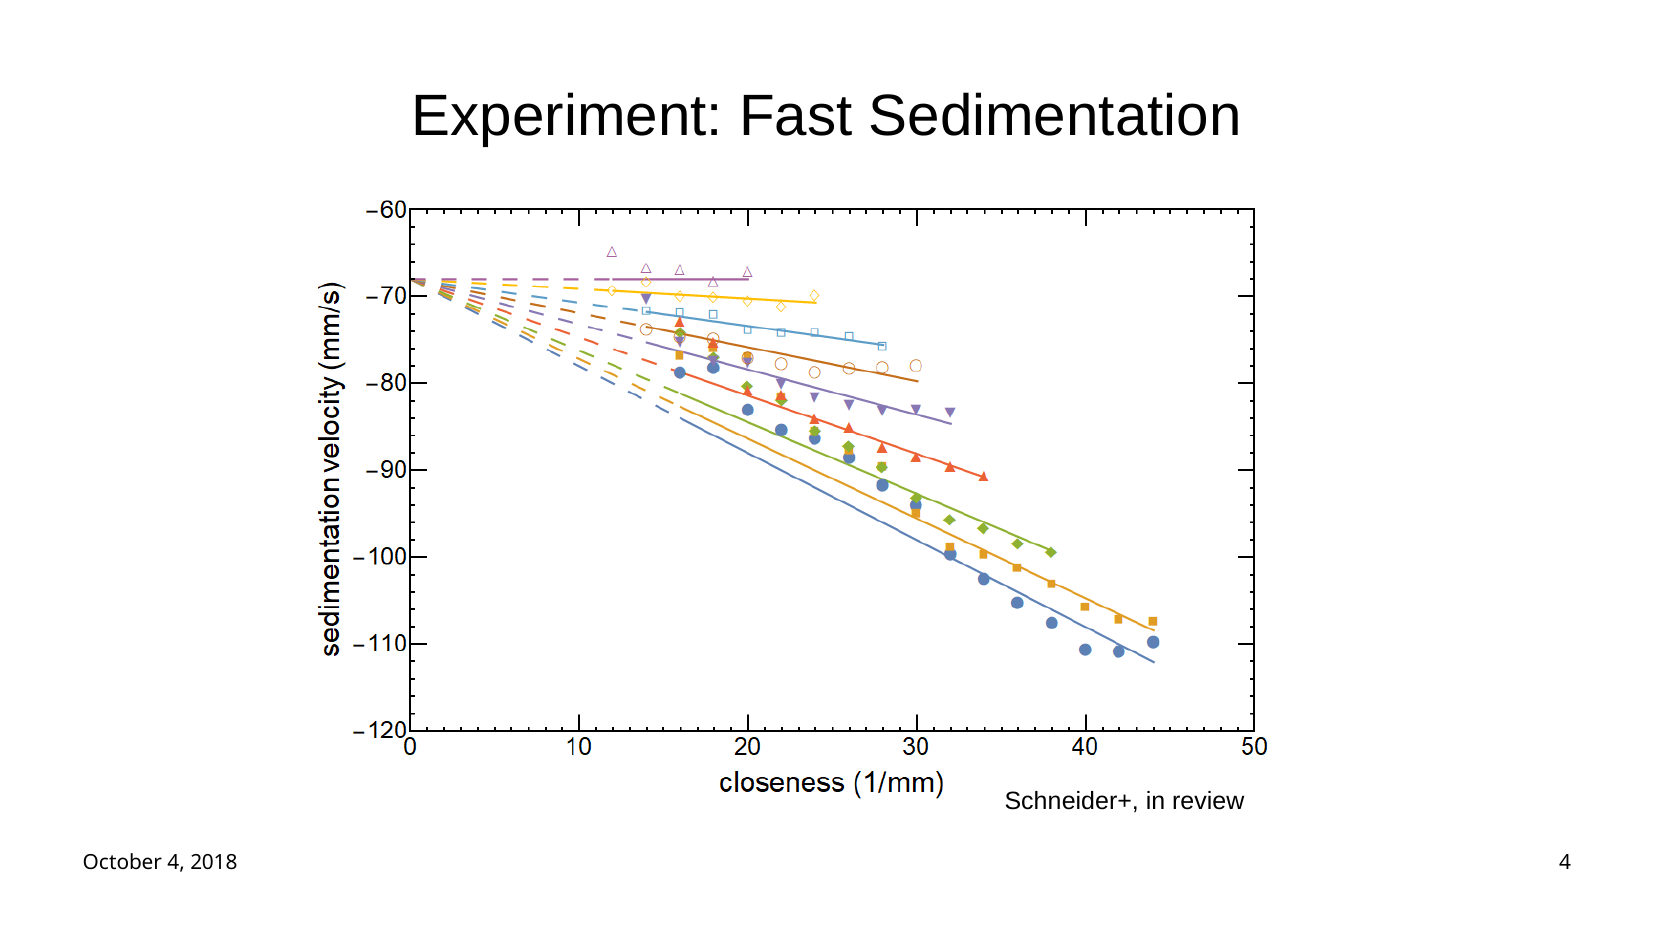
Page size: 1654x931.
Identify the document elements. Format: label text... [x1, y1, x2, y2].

picture [312, 179, 1268, 800]
text_box Schneider+, in review [989, 779, 1268, 827]
title Experiment: Fast Sedimentation [83, 37, 1572, 193]
